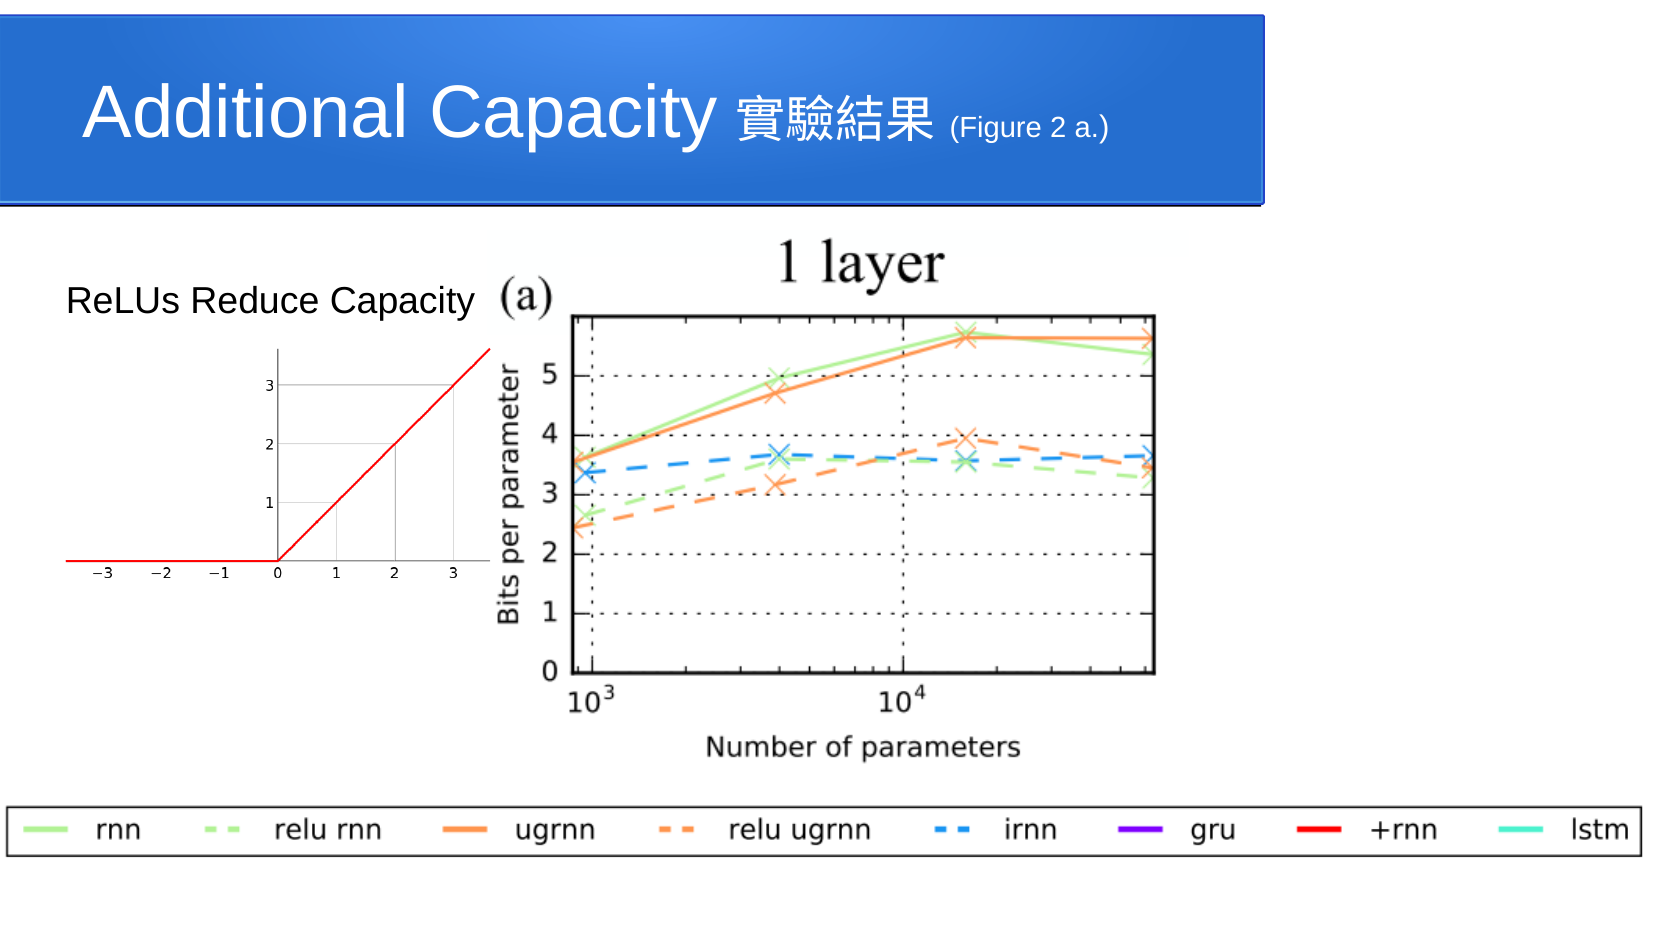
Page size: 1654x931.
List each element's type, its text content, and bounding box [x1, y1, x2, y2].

picture [58, 230, 1189, 776]
picture [0, 791, 1654, 869]
title Additional Capacity實驗結果(Figure 2 a.) [82, 35, 1235, 189]
text_box ReLUs Reduce Capacity [51, 271, 491, 329]
